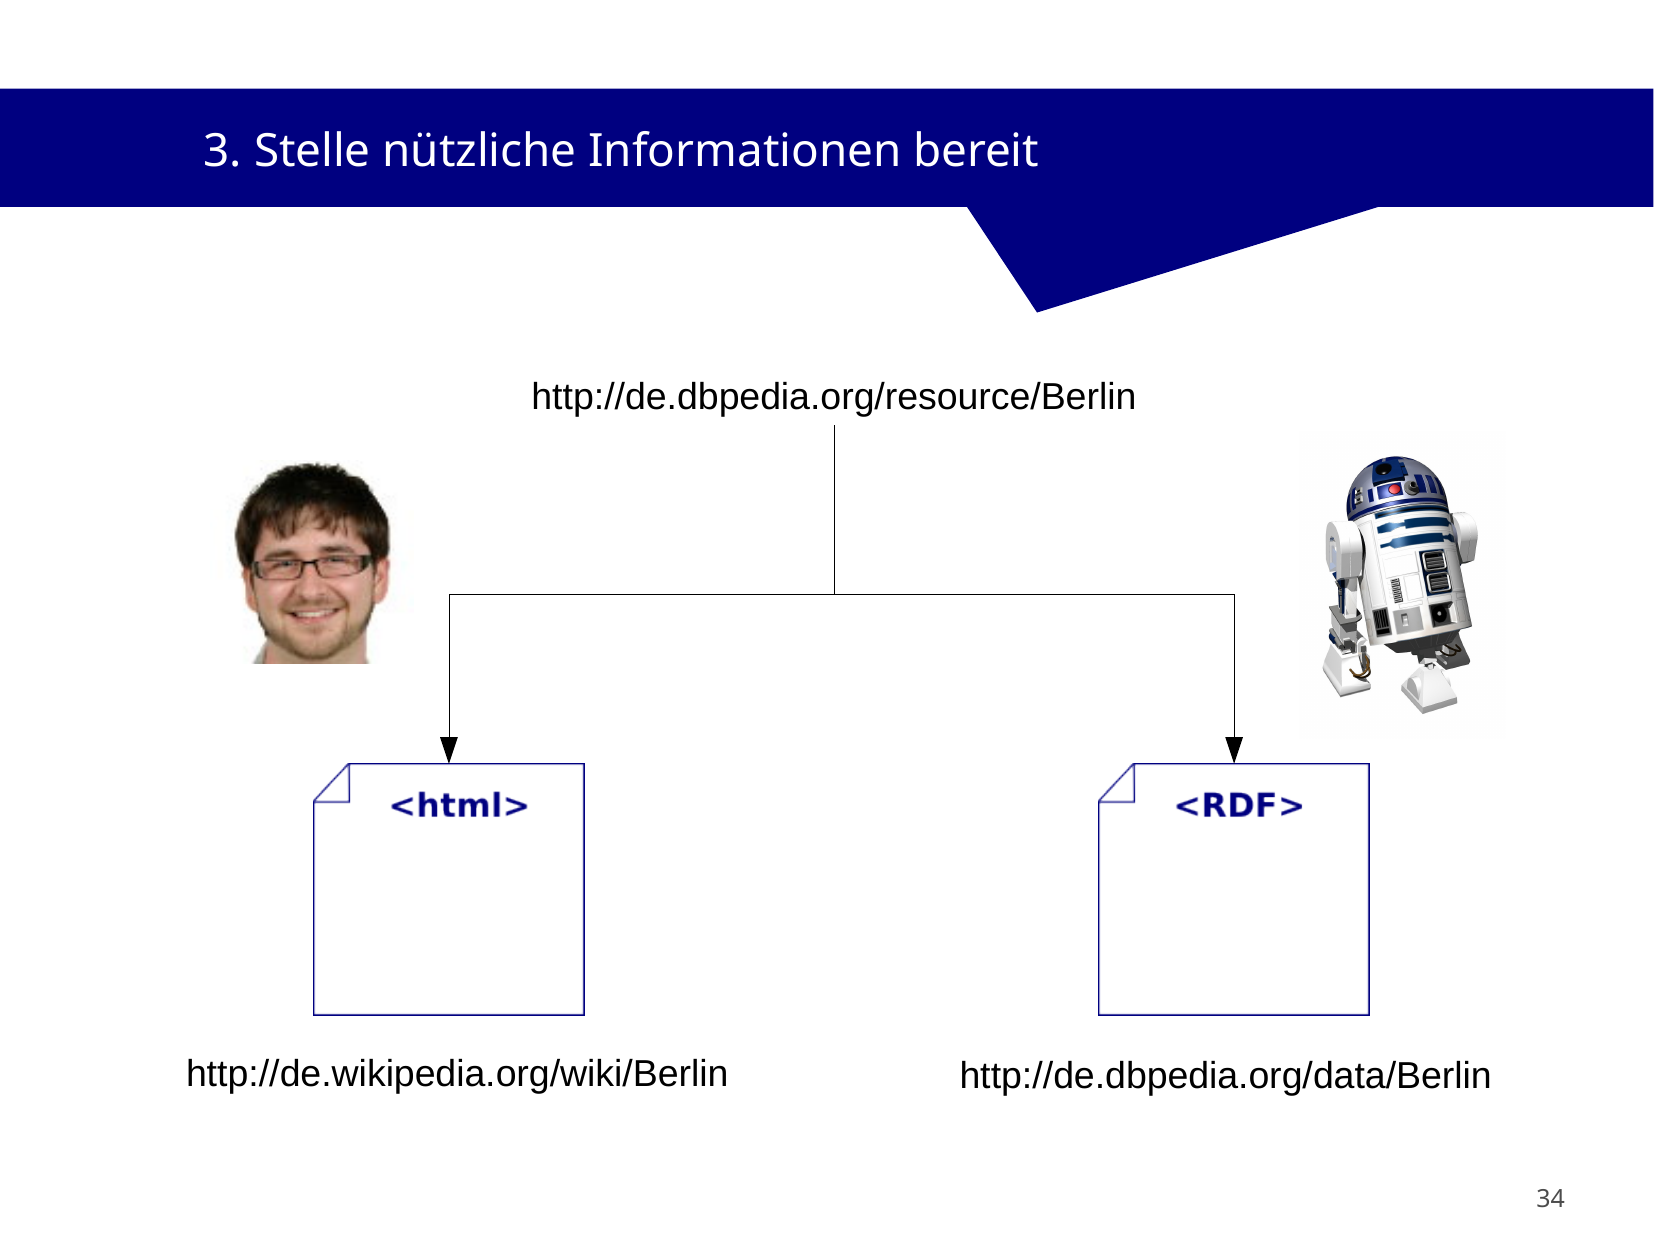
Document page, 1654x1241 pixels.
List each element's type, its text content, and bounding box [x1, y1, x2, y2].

picture [1098, 763, 1370, 1016]
picture [210, 460, 414, 664]
text_box http://de.dbpedia.org/data/Berlin [944, 1047, 1580, 1105]
picture [1299, 431, 1506, 739]
text_box 3. Stelle nützliche Informationen bereit [189, 109, 1160, 189]
picture [313, 763, 585, 1016]
text_box http://de.dbpedia.org/resource/Berlin [516, 368, 1152, 426]
text_box http://de.wikipedia.org/wiki/Berlin [171, 1045, 744, 1103]
text_box [0, 88, 1654, 313]
